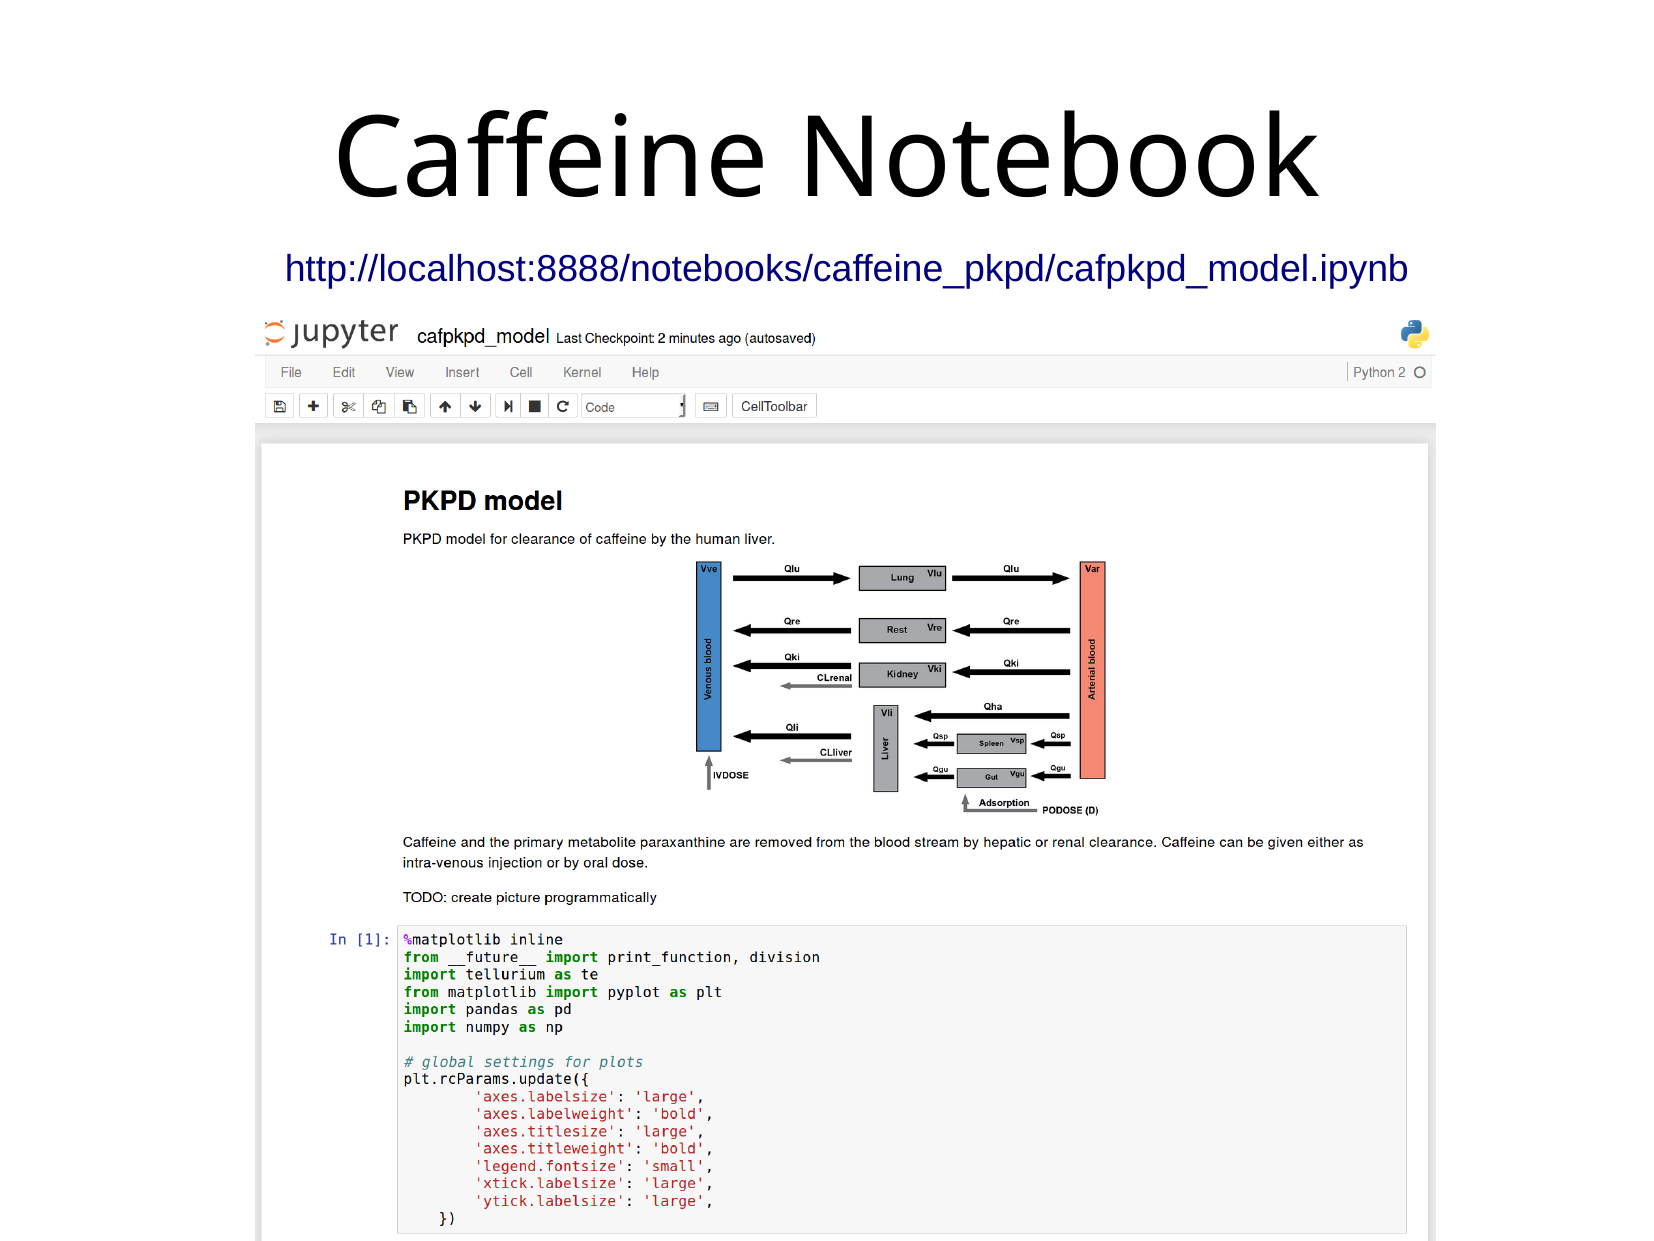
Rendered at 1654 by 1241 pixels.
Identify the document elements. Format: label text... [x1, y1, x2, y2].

picture [255, 314, 1436, 1241]
title Caffeine Notebook [82, 49, 1571, 257]
text_box http://localhost:8888/notebooks/caffeine_pkpd/cafpkpd_model.ipynb [270, 240, 1424, 314]
